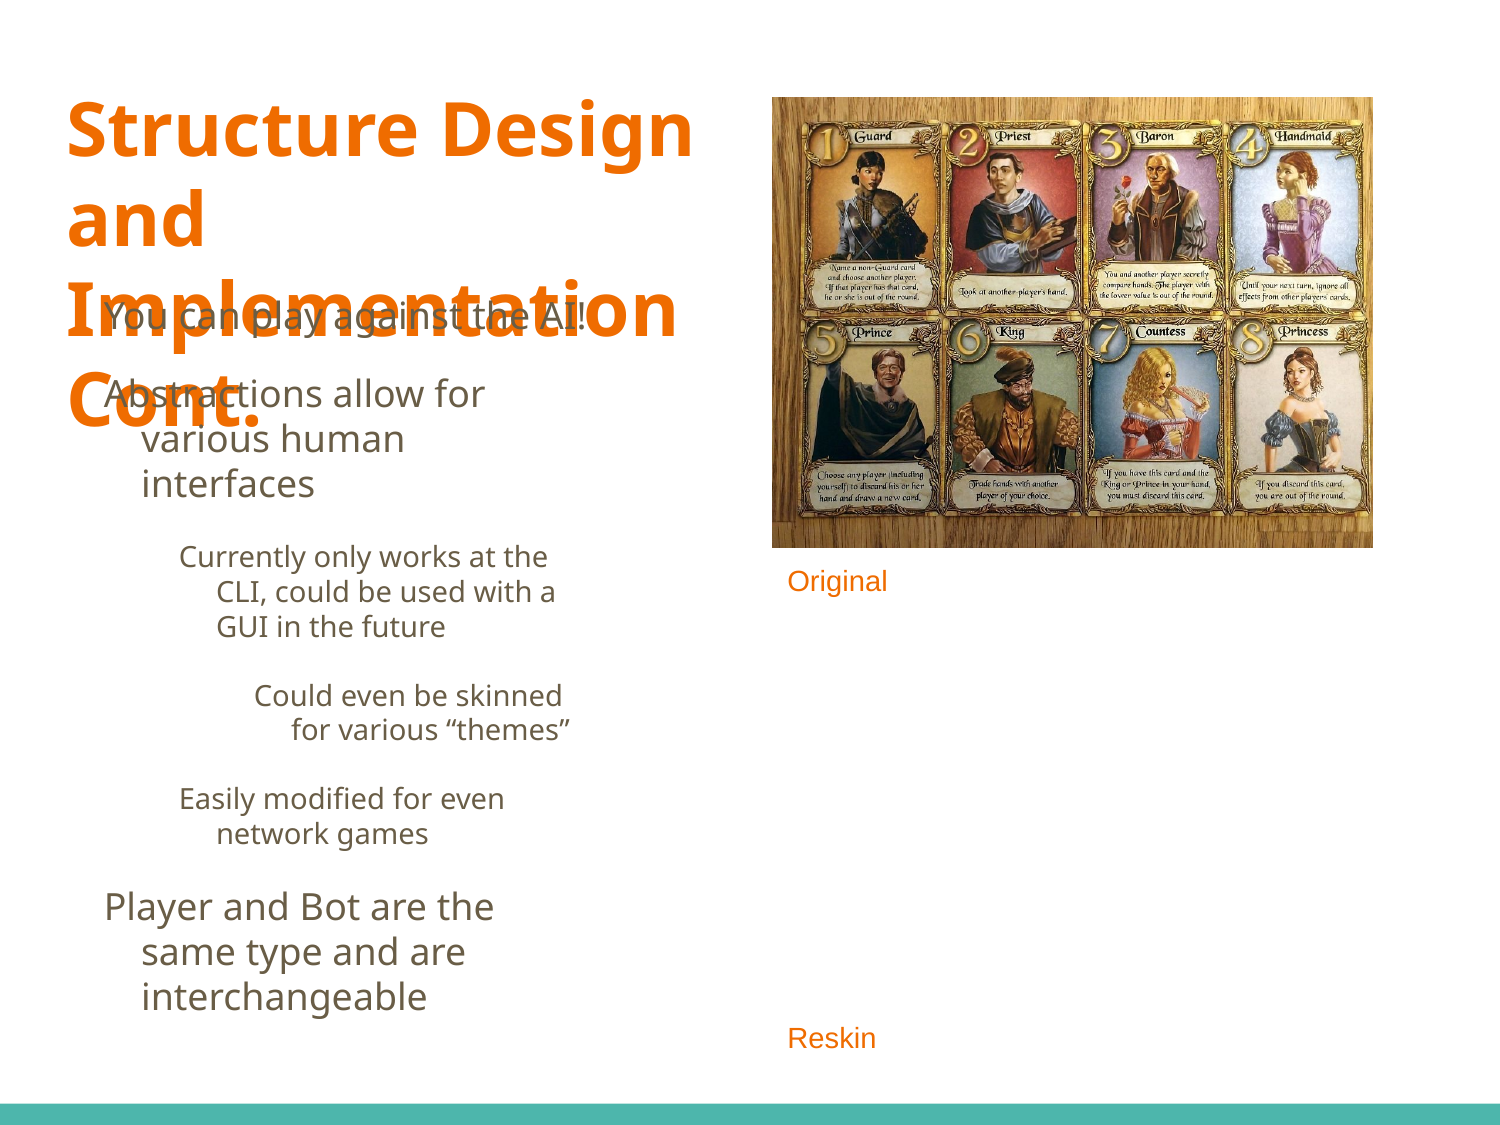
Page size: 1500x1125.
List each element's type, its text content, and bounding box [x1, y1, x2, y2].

list You can play against the AI! Abstractions allow for various human interfaces Currently only works at the CLI, could be used with a GUI in the future Could even be skinned for various “themes” Easily modified for even network games Player and Bot are the same type and are interchangeable [51, 276, 605, 1070]
picture [772, 97, 1373, 548]
text_box Original [772, 547, 957, 641]
text_box Reskin [772, 1004, 931, 1070]
title Structure Design and Implementation Cont. [51, 66, 725, 221]
picture [787, 601, 1407, 1052]
